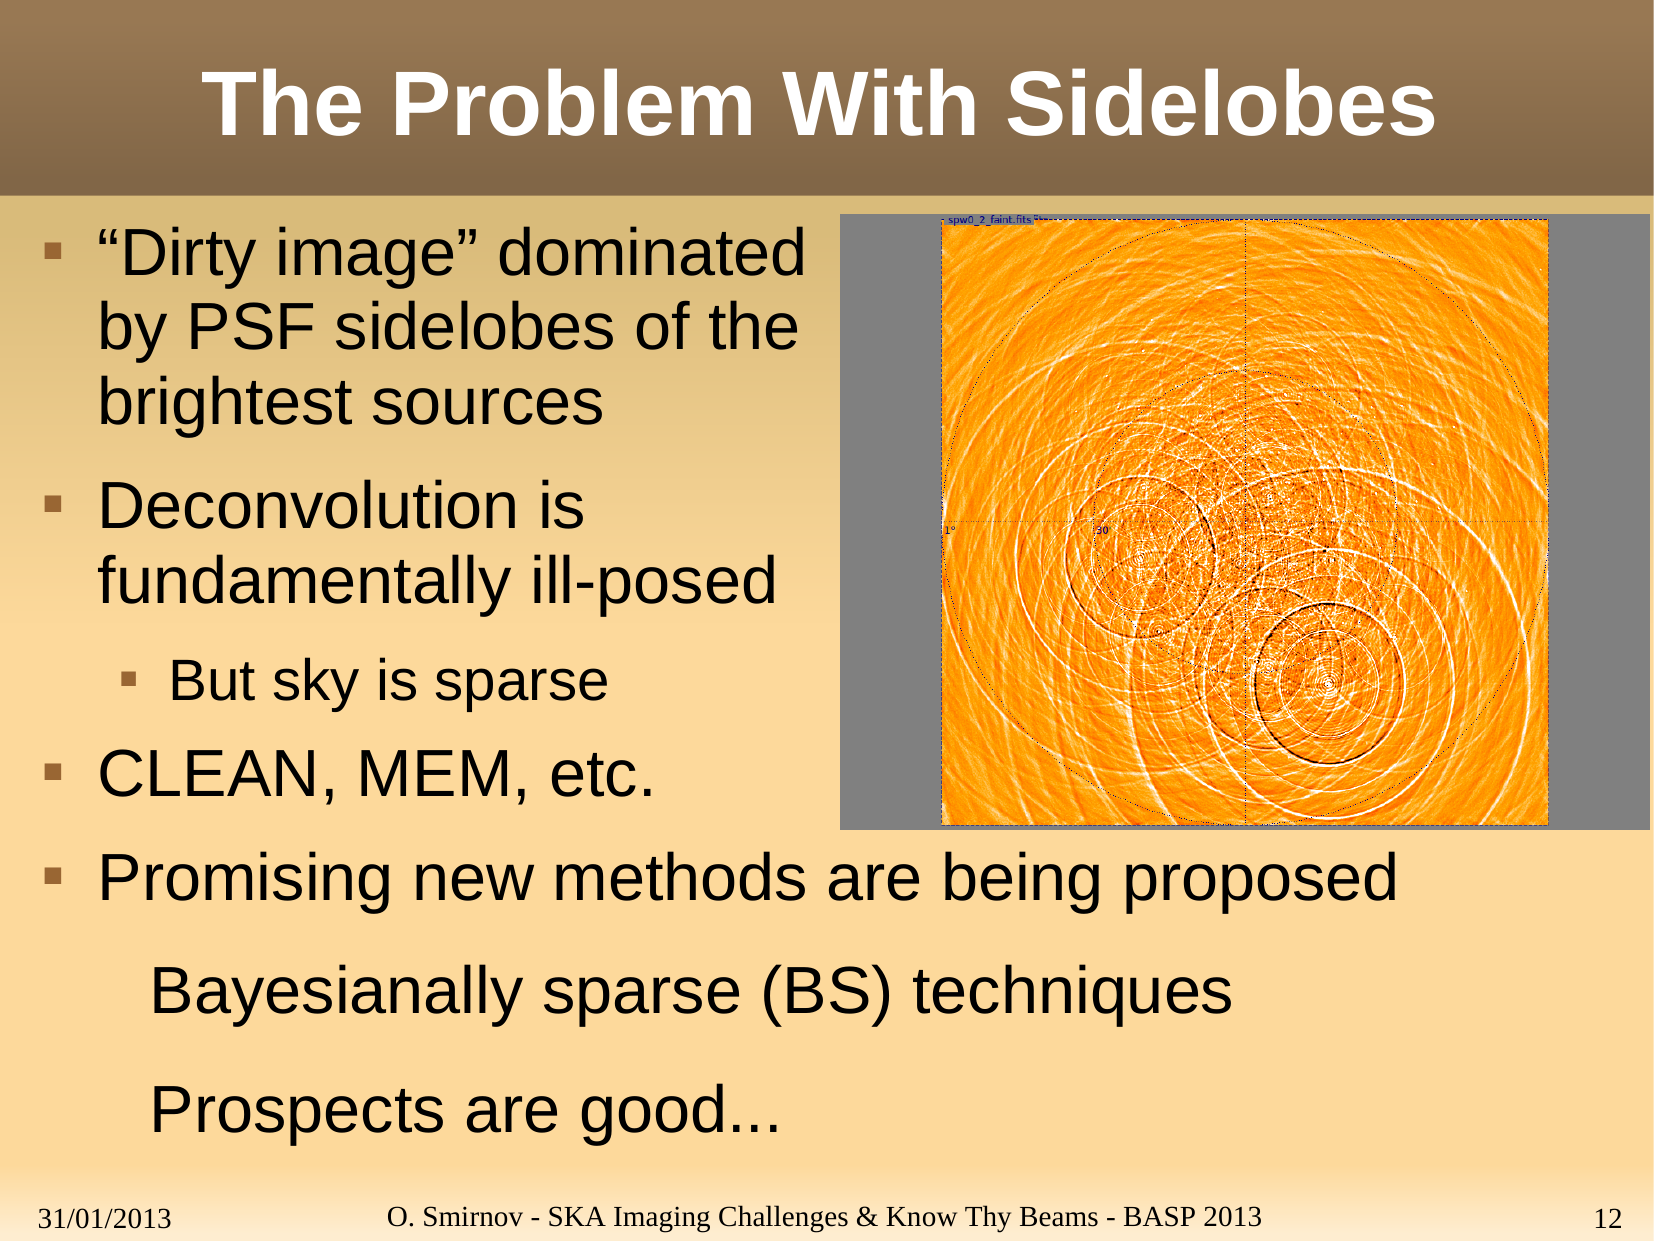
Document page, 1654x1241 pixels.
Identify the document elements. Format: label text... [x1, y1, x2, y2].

picture [0, 0, 1654, 1241]
title The Problem With Sidelobes [76, 0, 1565, 208]
list “Dirty image” dominated by PSF sidelobes of the brightest sources Deconvolution is fundamentally ill-posed But sky is sparse CLEAN, MEM, etc. Promising new methods are being proposed [26, 214, 1636, 1109]
text_box Prospects are good... [135, 1065, 1471, 1155]
text_box Bayesianally sparse (BS) techniques [135, 945, 1471, 1036]
